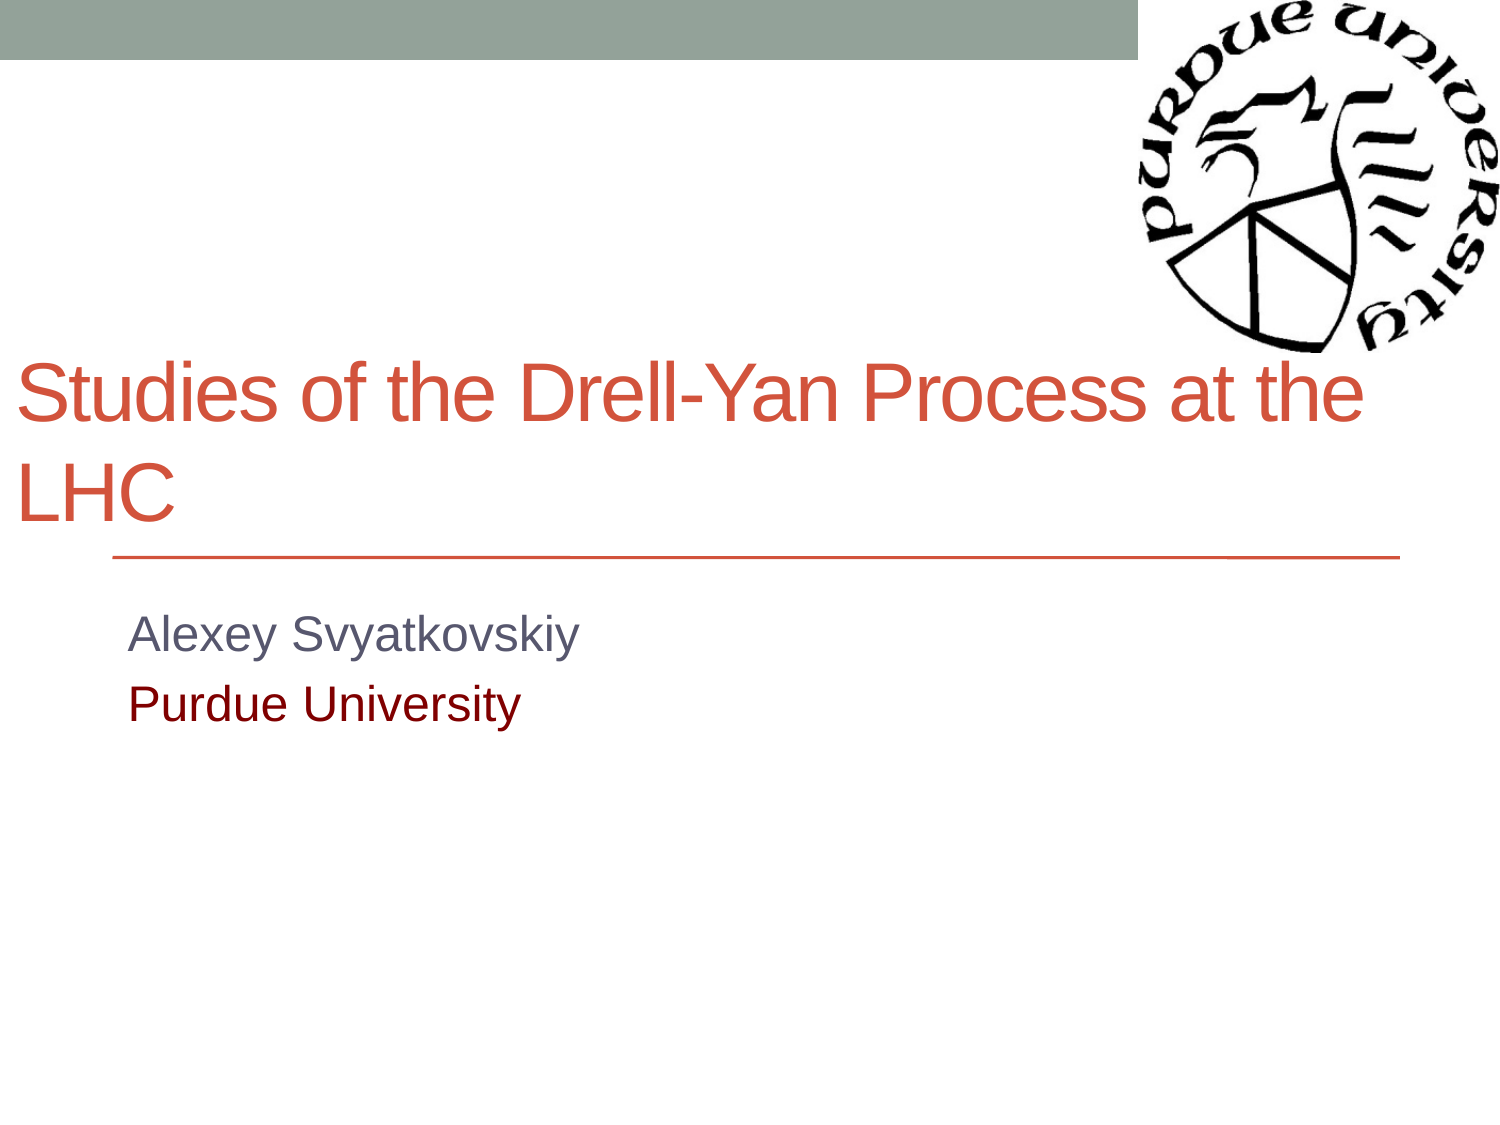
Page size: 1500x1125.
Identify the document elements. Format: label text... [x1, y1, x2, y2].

subtitle Alexey Svyatkovskiy Purdue University [112, 594, 1163, 882]
picture [1138, 0, 1500, 353]
title Studies of the Drell-Yan Process at the LHC [0, 273, 1500, 546]
